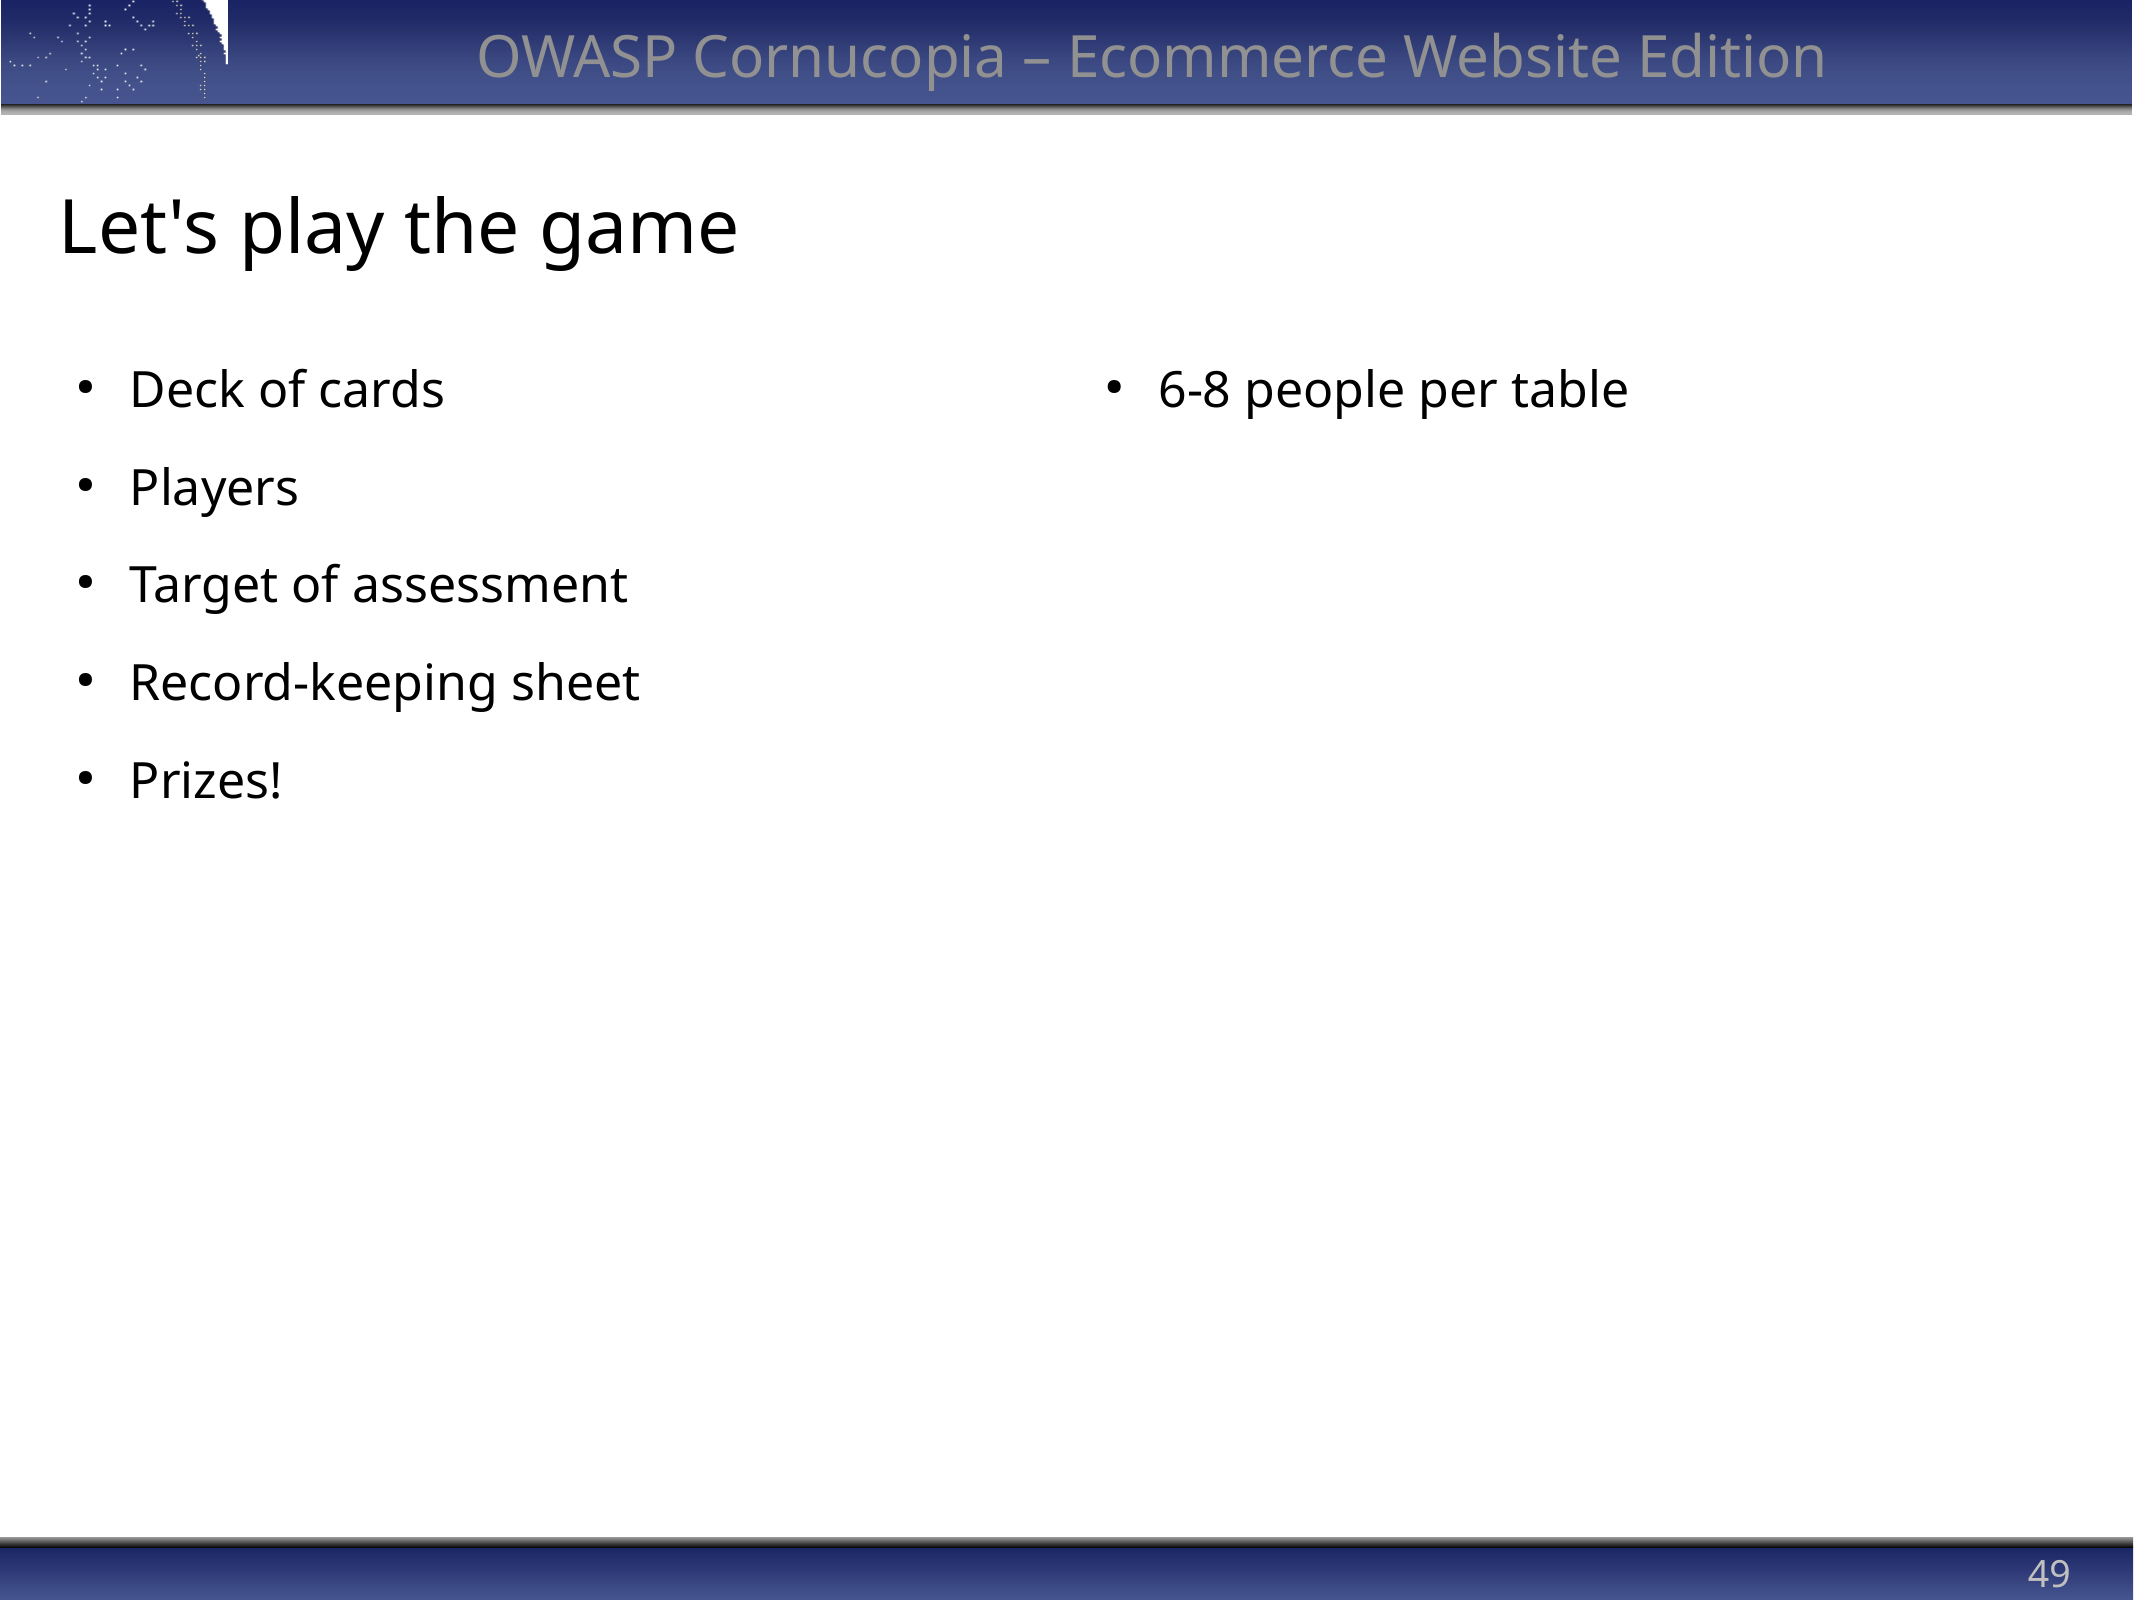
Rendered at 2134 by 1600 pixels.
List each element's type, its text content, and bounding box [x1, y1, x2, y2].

list Deck of cards Players Target of assessment Record-keeping sheet Prizes! [58, 354, 1039, 1536]
list 6-8 people per table [1087, 354, 2068, 1536]
title Let's play the game [58, 124, 2126, 325]
